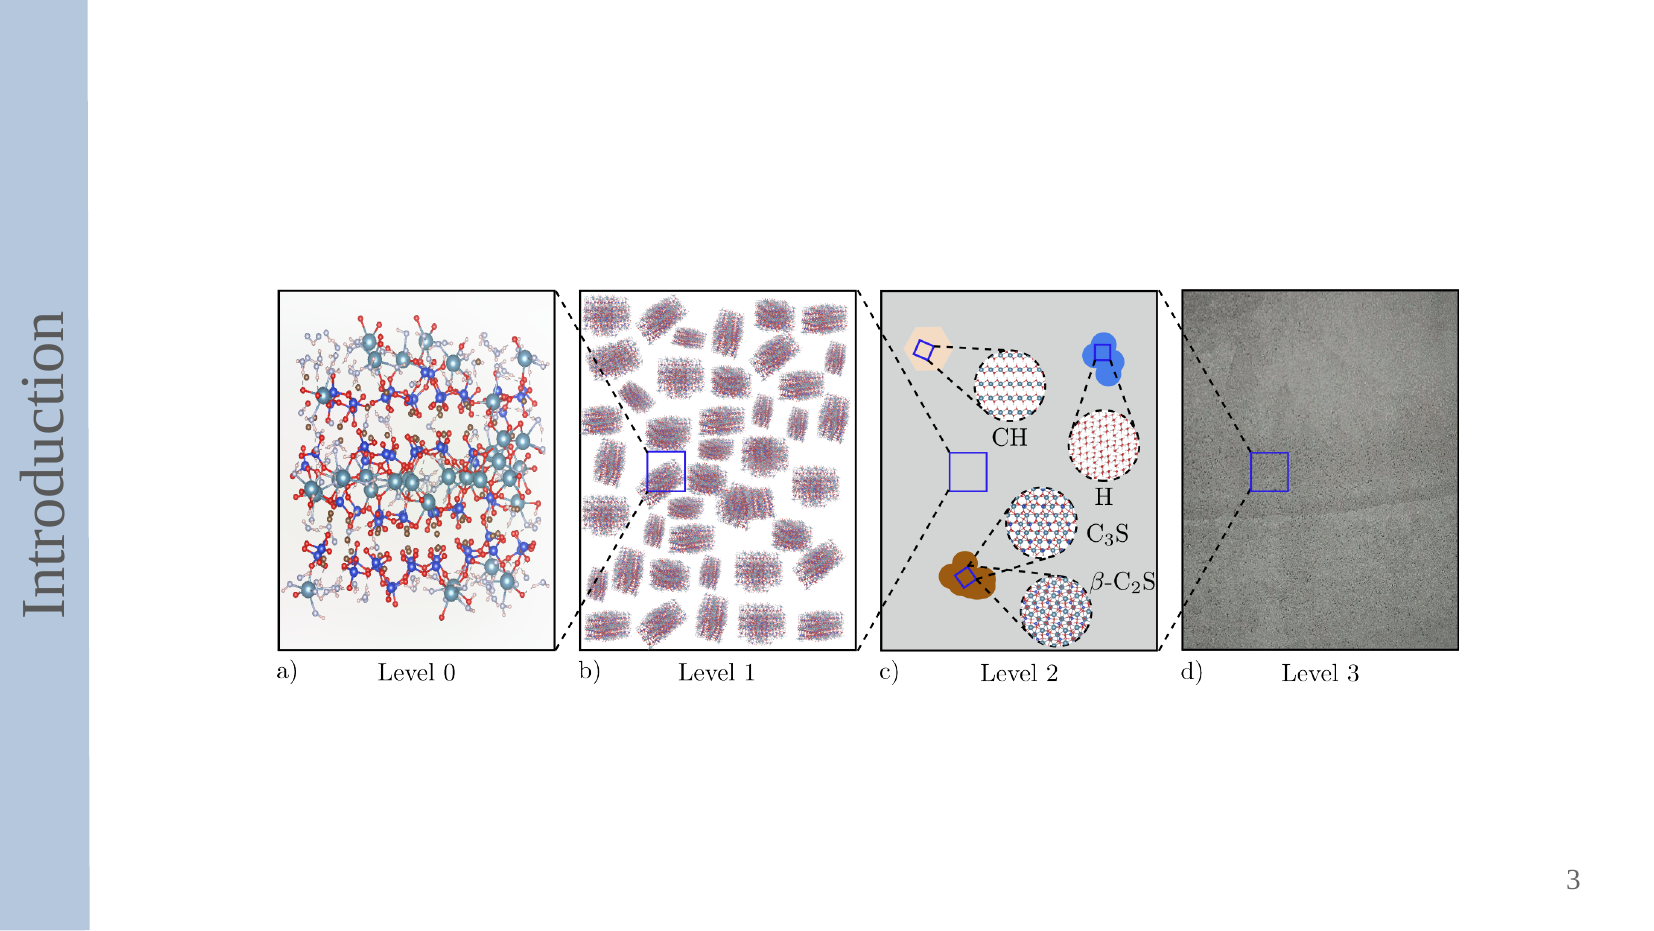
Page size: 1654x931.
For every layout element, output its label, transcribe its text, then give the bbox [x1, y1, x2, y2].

picture [277, 288, 1459, 686]
title Introduction [0, 0, 90, 931]
